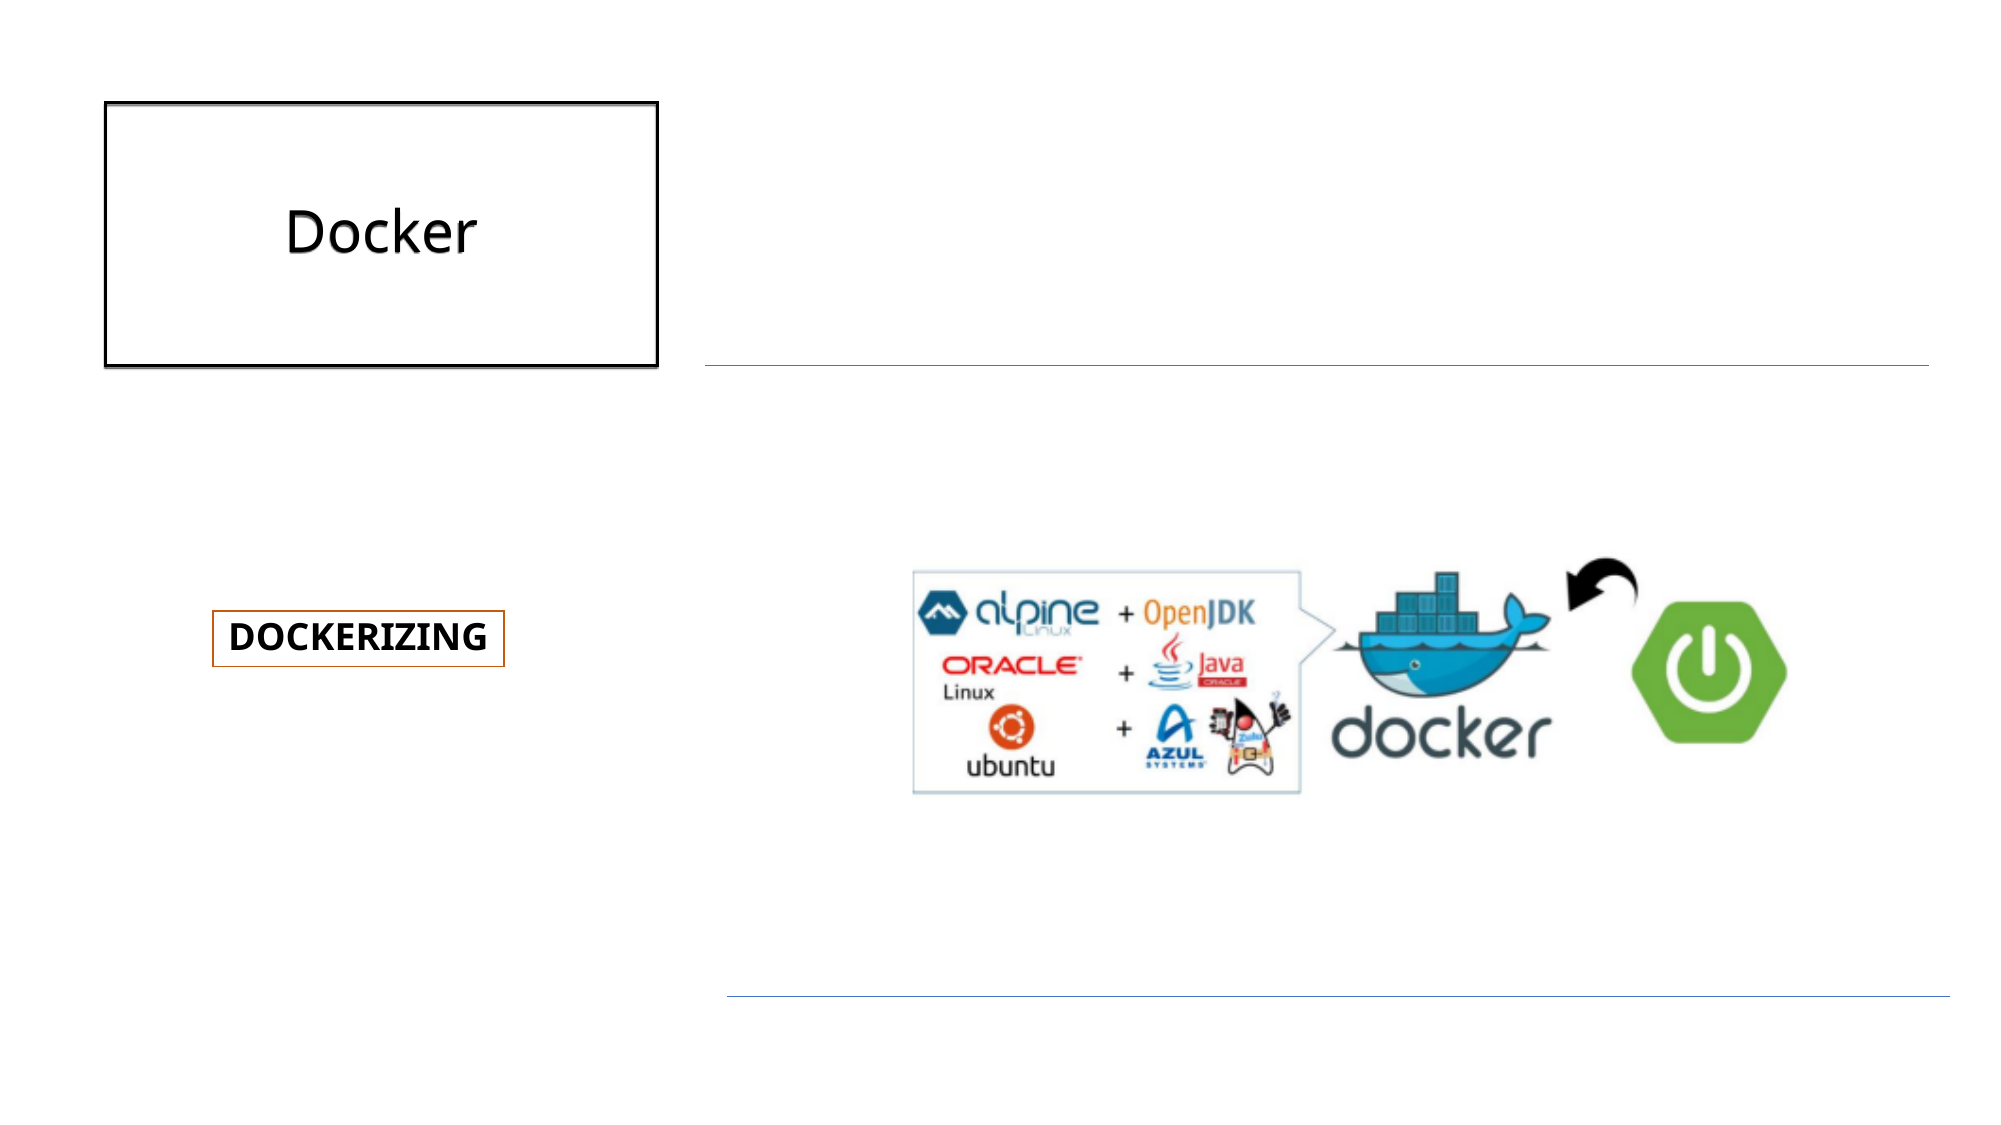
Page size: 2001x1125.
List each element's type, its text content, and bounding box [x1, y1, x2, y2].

text_box DOCKERIZING [213, 611, 504, 667]
picture [881, 523, 1833, 829]
text_box Docker [105, 102, 658, 366]
